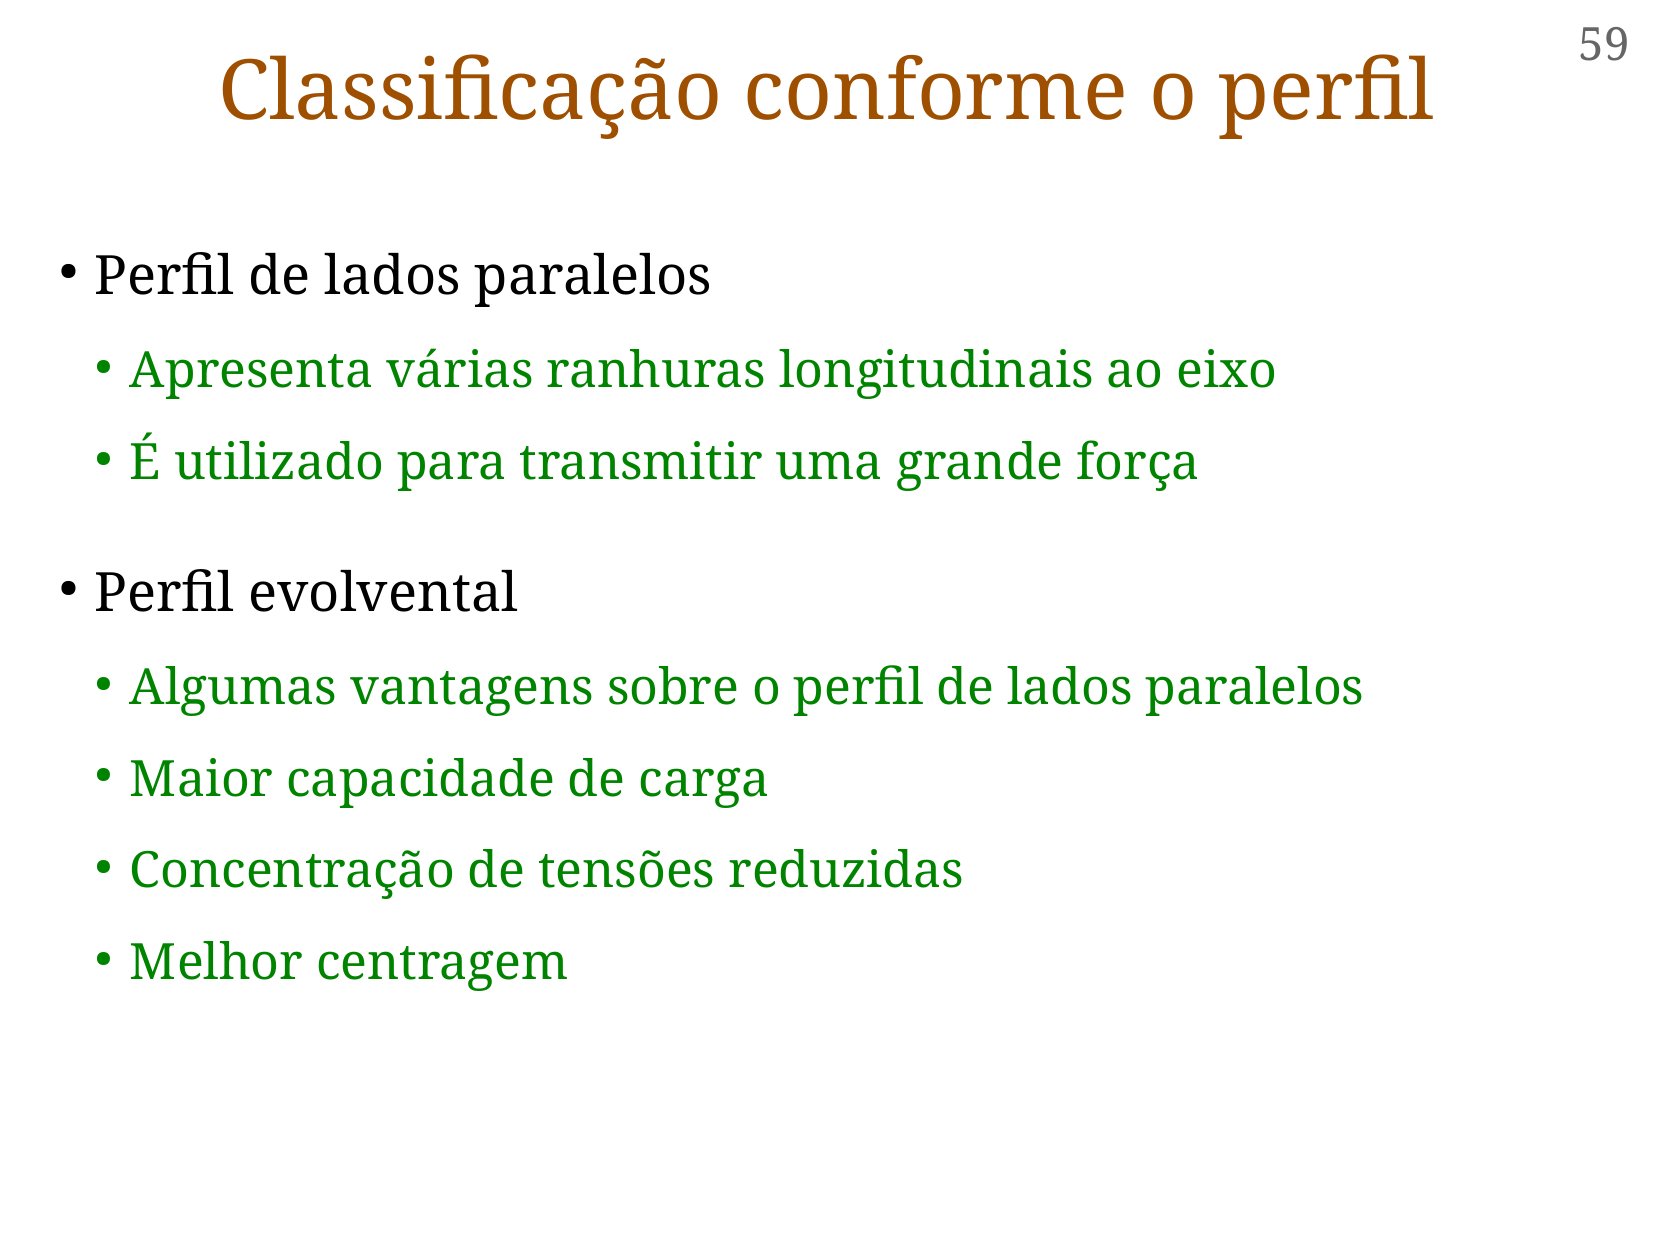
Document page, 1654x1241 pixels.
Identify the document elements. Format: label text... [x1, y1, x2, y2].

list Perfil de lados paralelos Apresenta várias ranhuras longitudinais ao eixo É utilizado para transmitir uma grande força Perfil evolvental Algumas vantagens sobre o perfil de lados paralelos Maior capacidade de carga Concentração de tensões reduzidas Melhor centragem [59, 236, 1595, 1211]
title Classificação conforme o perfil [59, 29, 1595, 148]
